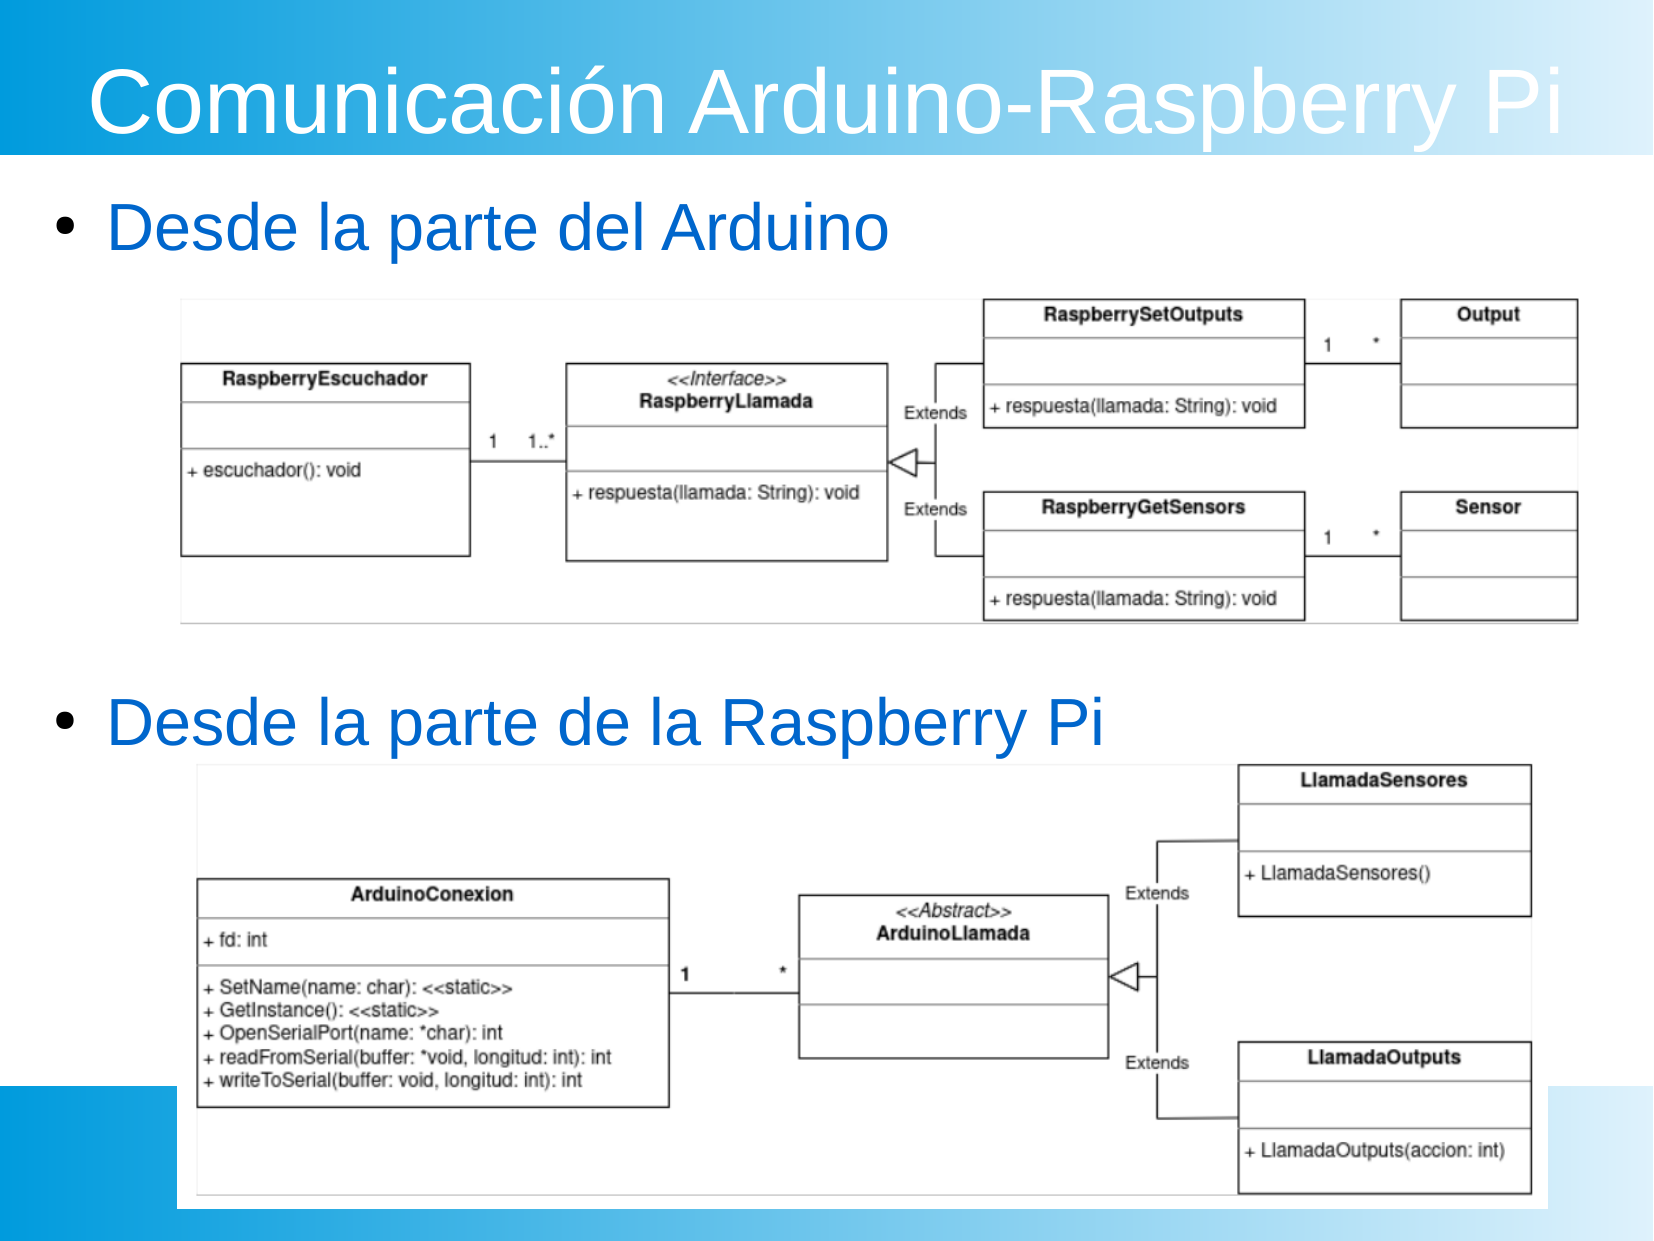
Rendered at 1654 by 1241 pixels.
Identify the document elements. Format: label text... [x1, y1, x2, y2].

title Comunicación Arduino-Raspberry Pi [82, 49, 1571, 155]
list Desde la parte del Arduino [35, 190, 934, 272]
list Desde la parte de la Raspberry Pi [35, 685, 1134, 767]
picture [160, 281, 1595, 638]
picture [177, 755, 1548, 1209]
